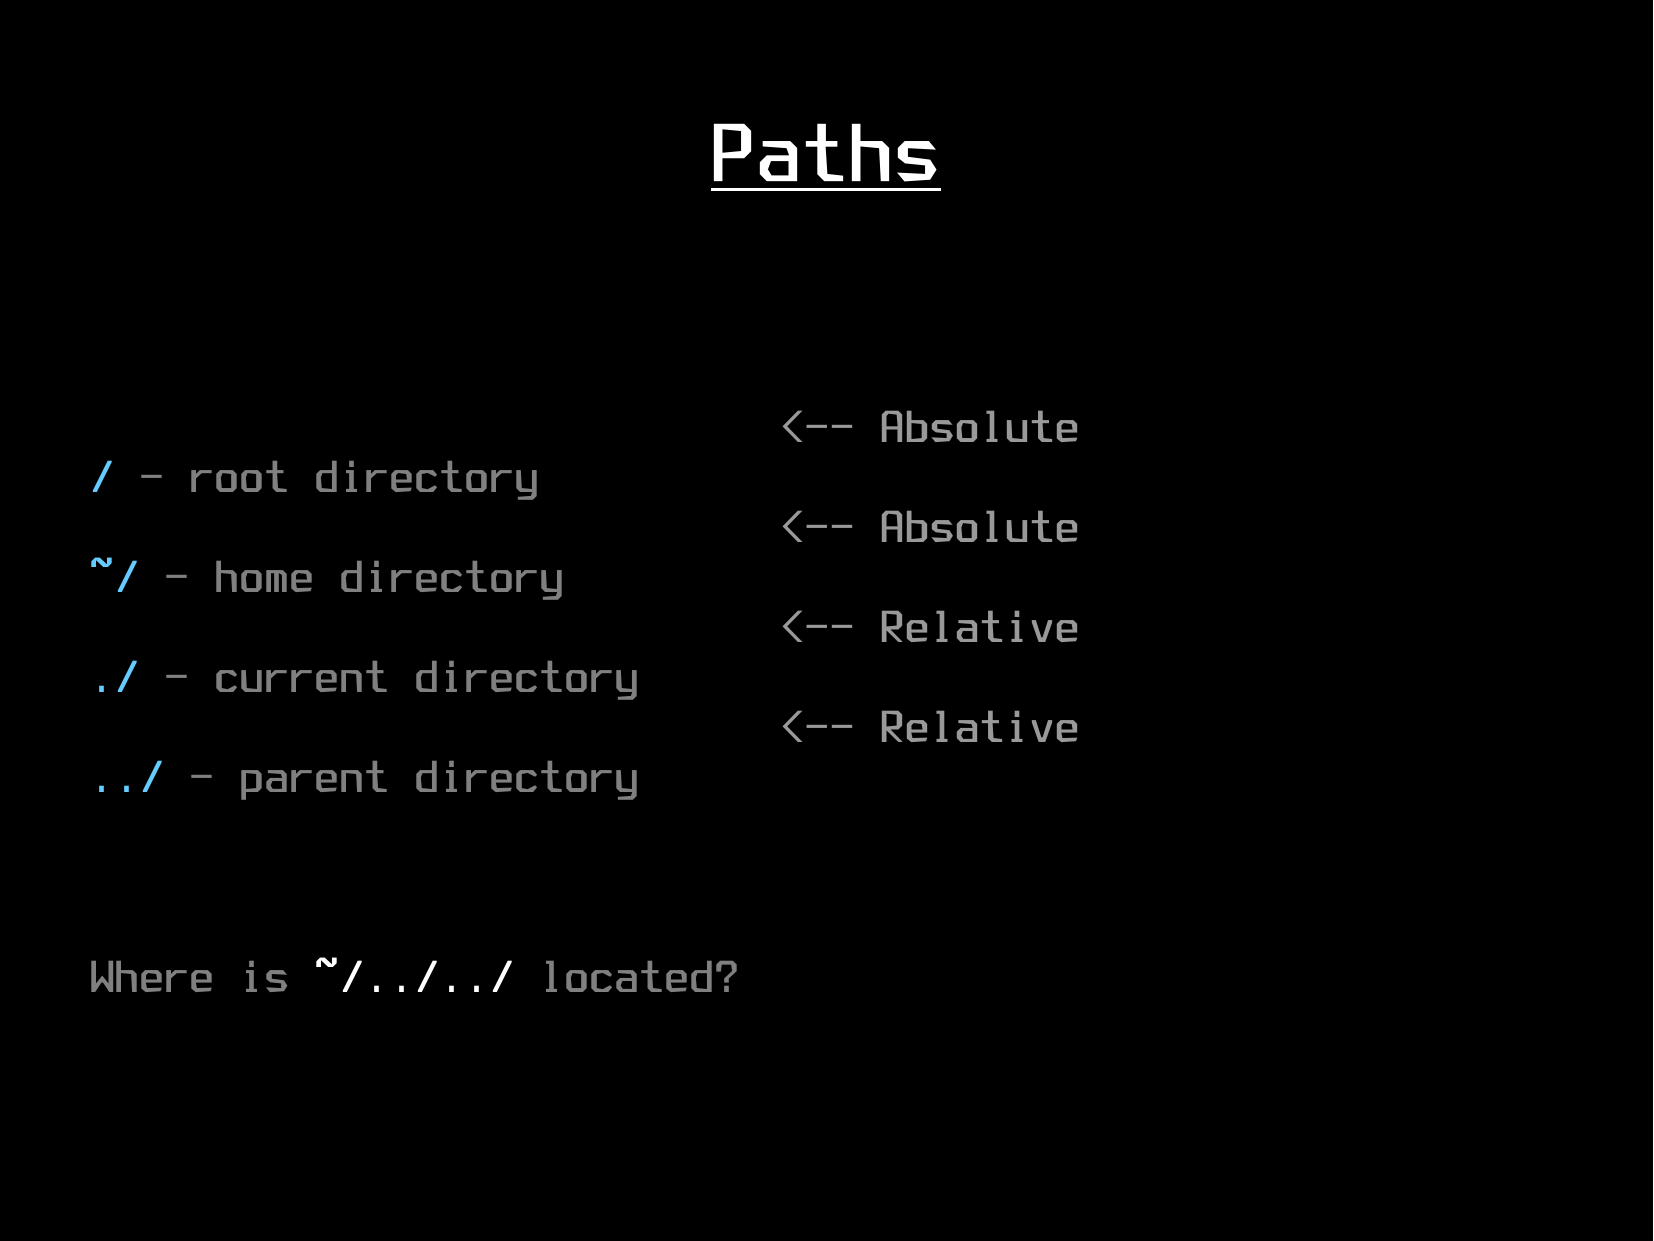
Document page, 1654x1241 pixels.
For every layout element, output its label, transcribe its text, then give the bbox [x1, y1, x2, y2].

table_header / - root directory ~/ - home directory ./ - current directory ../ - parent directory Where is ~/../../ located? [75, 394, 765, 1241]
table_header <-- Absolute <-- Absolute <-- Relative <-- Relative [765, 394, 1626, 1241]
title Paths [82, 49, 1571, 257]
